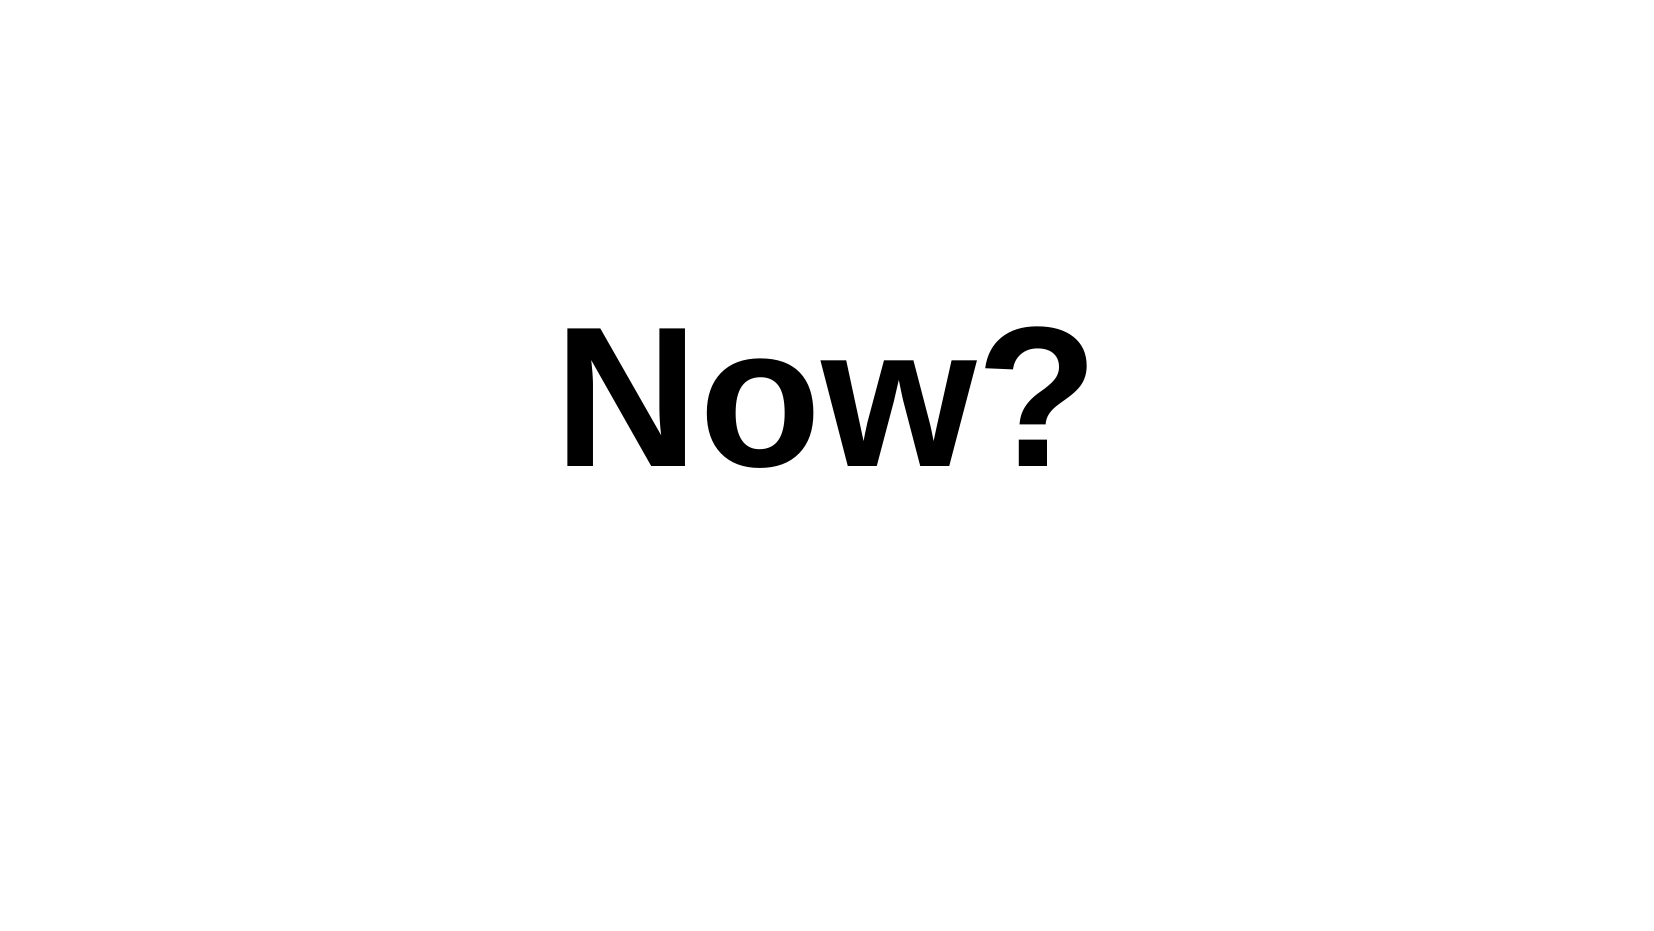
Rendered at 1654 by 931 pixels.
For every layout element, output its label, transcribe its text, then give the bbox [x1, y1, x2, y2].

subtitle Now? [82, 37, 1571, 757]
